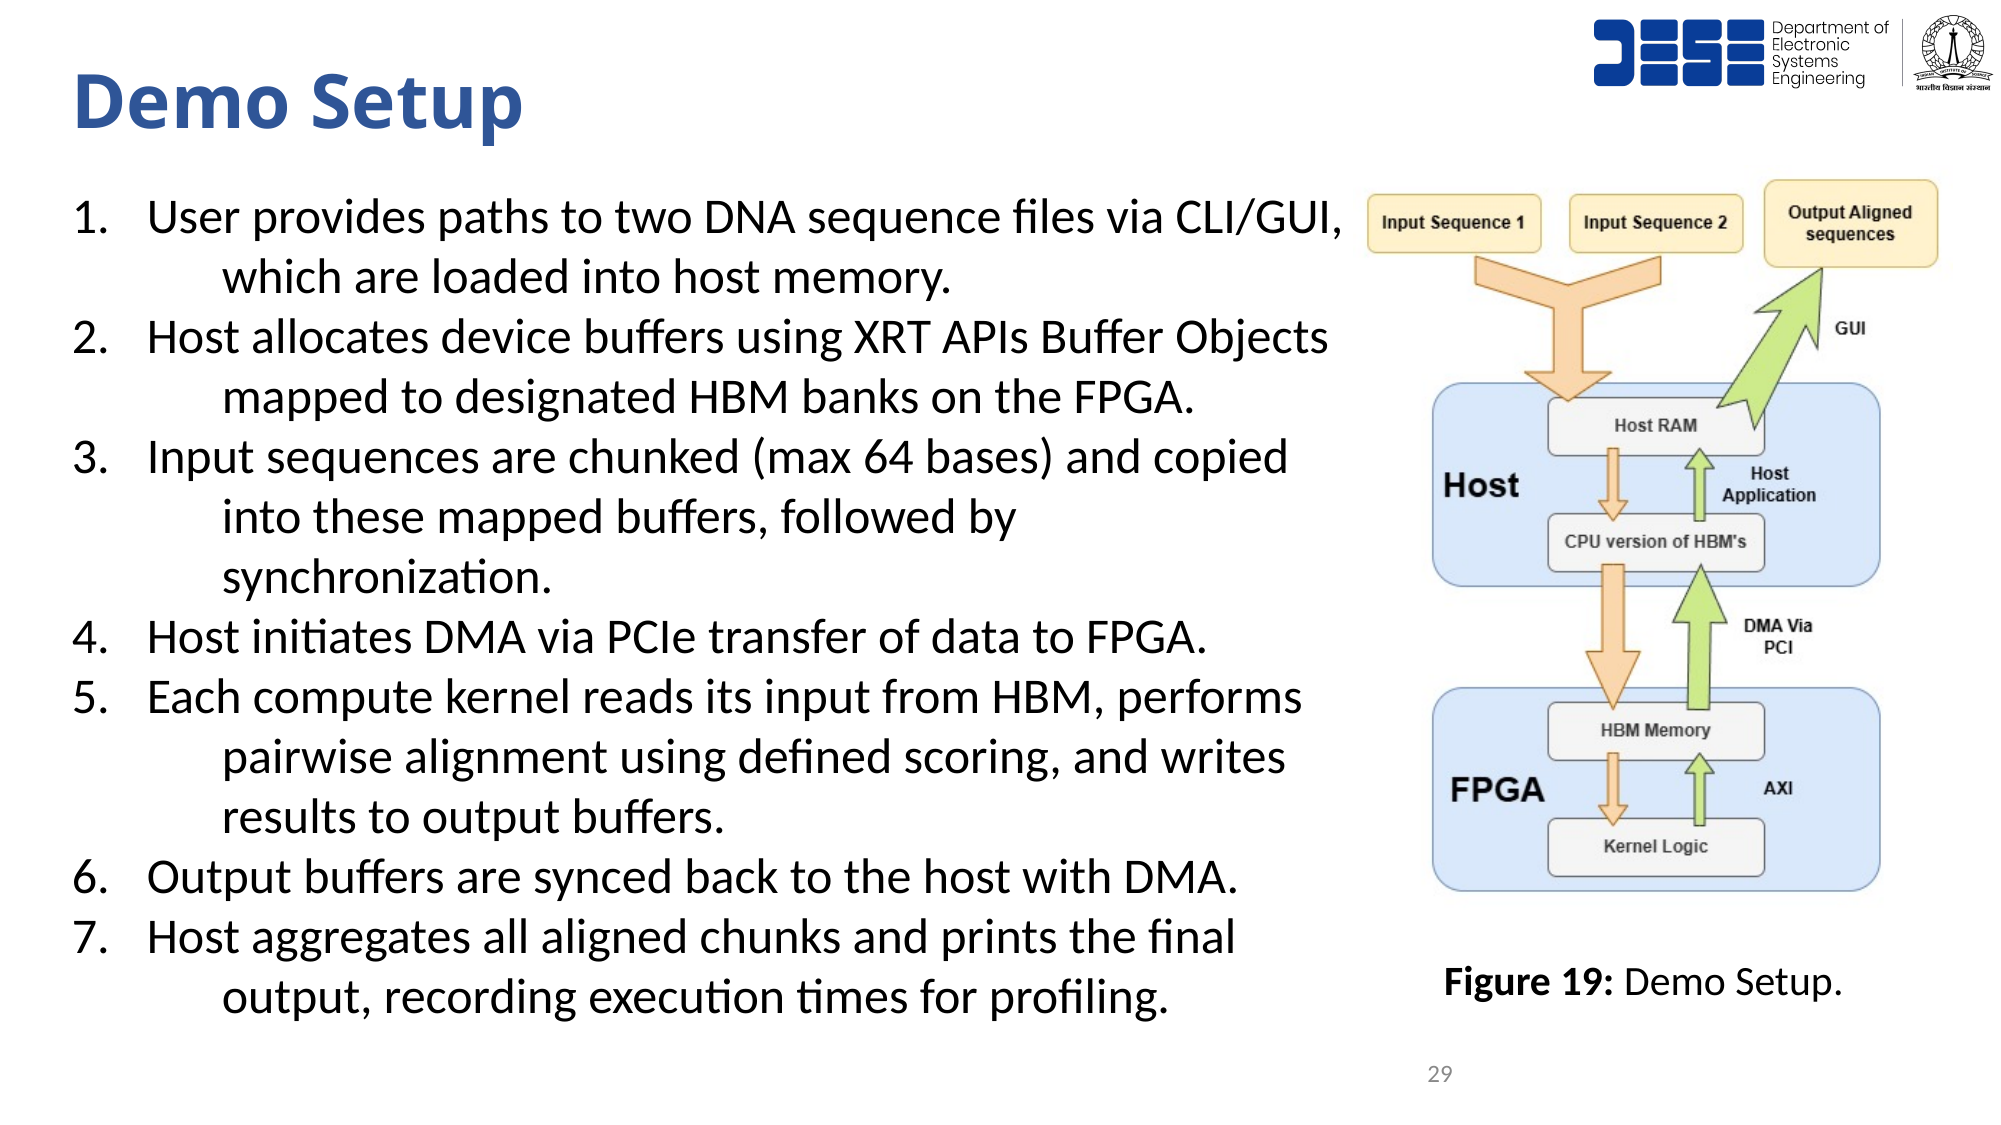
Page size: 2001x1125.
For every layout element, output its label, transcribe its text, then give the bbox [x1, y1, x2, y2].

picture [1353, 165, 1953, 918]
title Demo Setup [56, 32, 1782, 175]
text_box Figure 19: Demo Setup. [1429, 946, 1879, 1012]
text_box [1412, 1042, 1863, 1103]
text_box User provides paths to two DNA sequence files via CLI/GUI, which are loaded into host memory. Host allocates device buffers using XRT APIs Buffer Objects mapped to designated HBM banks on the FPGA. Input sequences are chunked (max 64 bases) and copied into these mapped buffers, followed by synchronization. Host initiates DMA via PCIe transfer of data to FPGA. Each compute kernel reads its input from HBM, performs pairwise alignment using defined scoring, and writes results to output buffers. Output buffers are synced back to the host with DMA. Host aggregates all aligned chunks and prints the final output, recording execution times for profiling. [56, 175, 1369, 979]
